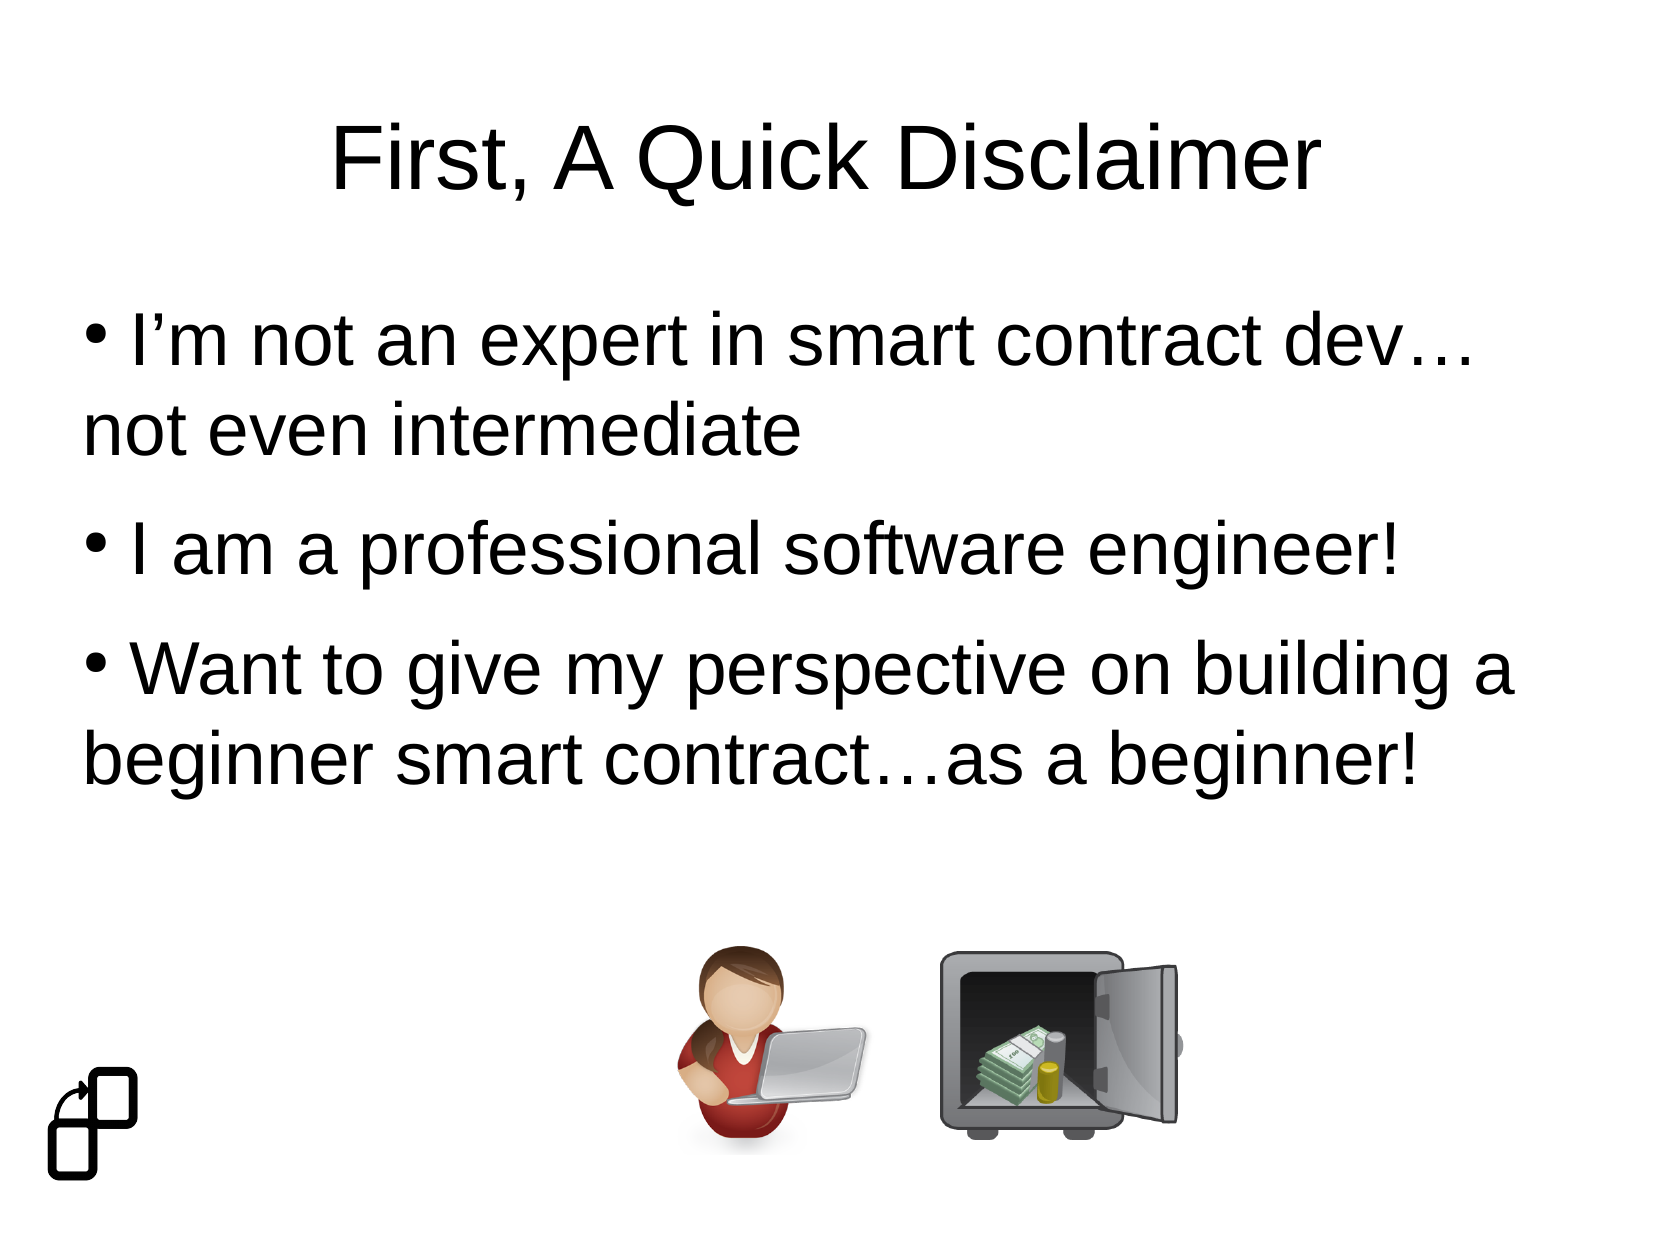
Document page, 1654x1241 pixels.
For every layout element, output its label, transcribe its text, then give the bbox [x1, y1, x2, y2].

picture [660, 933, 880, 1156]
title First, A Quick Disclaimer [82, 49, 1571, 257]
list I’m not an expert in smart contract dev…not even intermediate I am a professional software engineer! Want to give my perspective on building a beginner smart contract…as a beginner! [82, 290, 1571, 1010]
picture [940, 951, 1186, 1141]
picture [30, 1062, 153, 1186]
